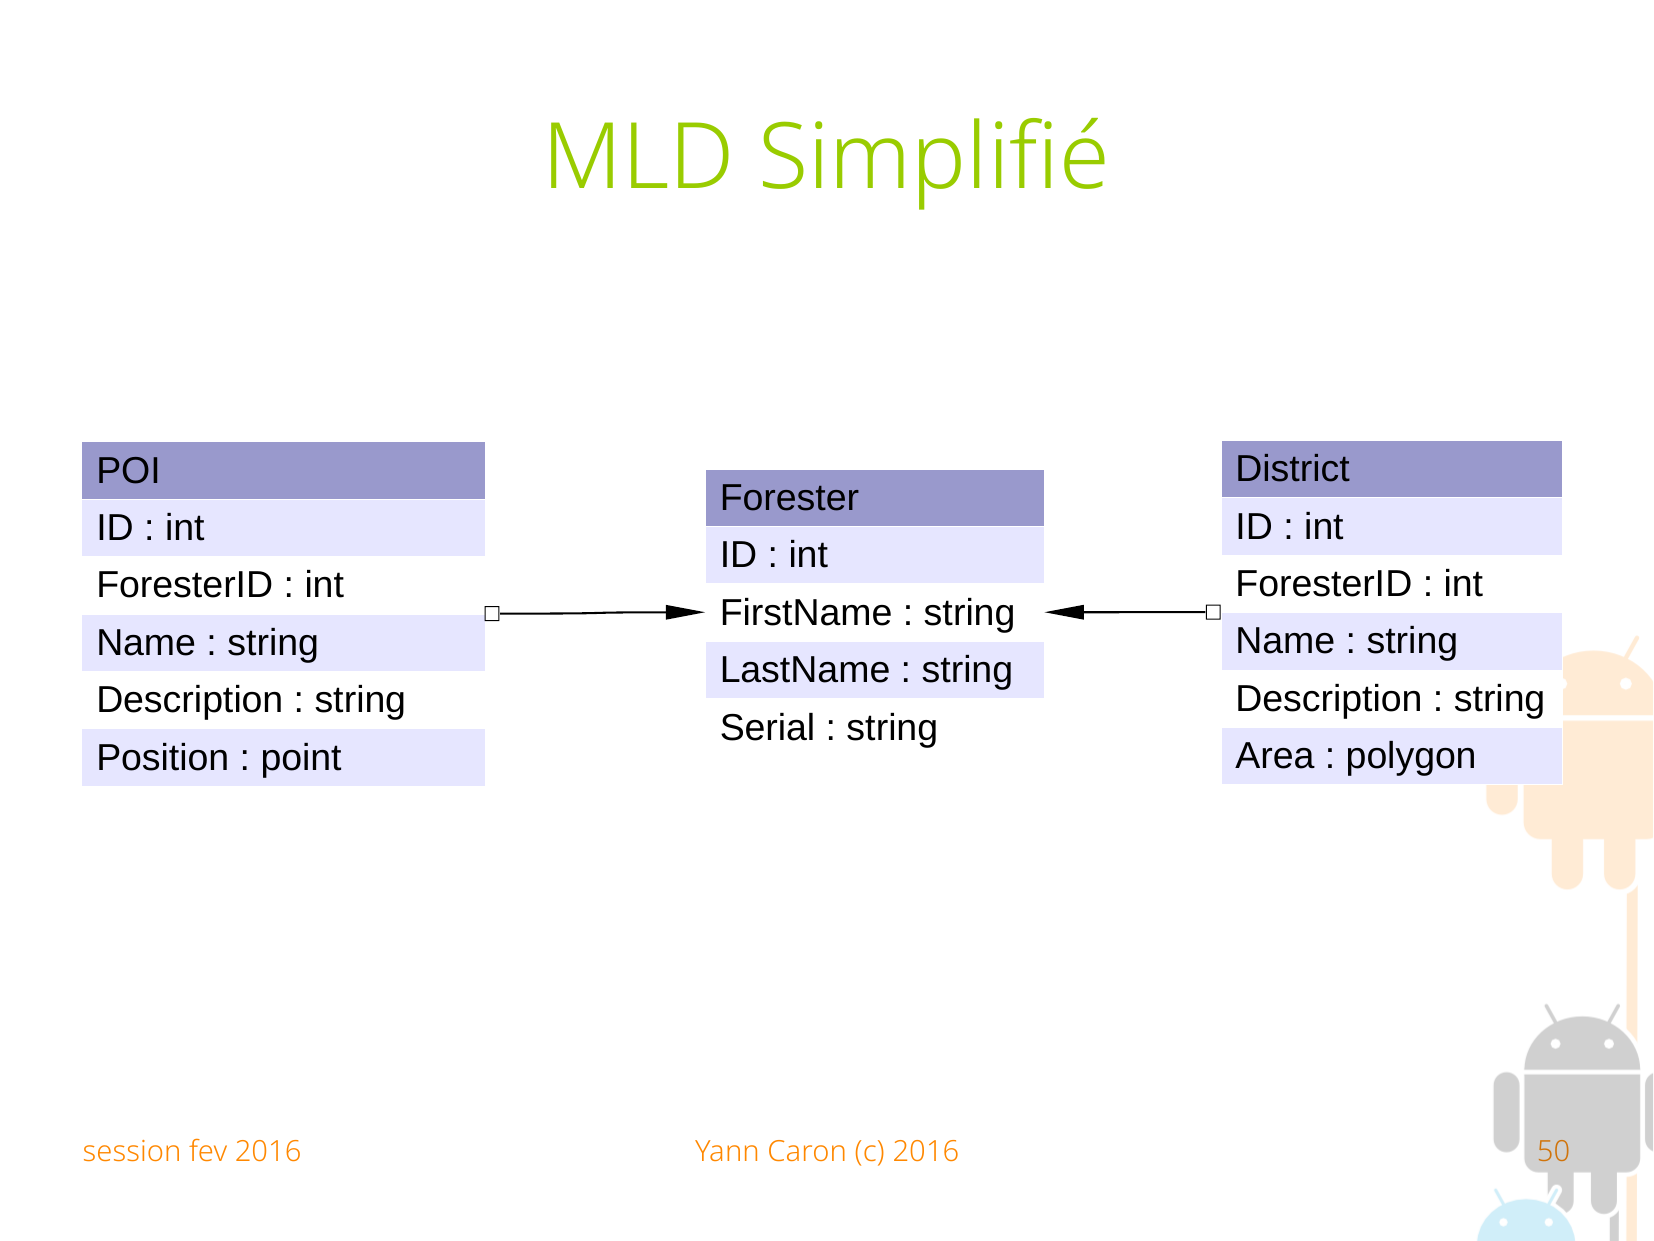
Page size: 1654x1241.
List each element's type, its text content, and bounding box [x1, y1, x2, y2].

table_header Forester [706, 470, 1044, 526]
table_cell Area : polygon [1222, 728, 1562, 784]
table_cell Name : string [1222, 613, 1562, 670]
table_header POI [82, 442, 485, 499]
picture [486, 608, 498, 620]
table_cell LastName : string [706, 642, 1044, 698]
table_header District [1222, 441, 1562, 497]
table_cell Description : string [82, 672, 485, 728]
table_cell Name : string [82, 615, 485, 671]
picture [1207, 606, 1219, 618]
table_cell ID : int [1222, 498, 1562, 555]
table_cell ForesterID : int [1222, 556, 1562, 612]
table_cell FirstName : string [706, 584, 1044, 641]
table_cell Serial : string [706, 699, 1044, 756]
table_cell ForesterID : int [82, 557, 485, 614]
table_cell Description : string [1222, 671, 1562, 727]
table_cell Position : point [82, 729, 485, 786]
table_cell ID : int [82, 500, 485, 556]
title MLD Simplifié [82, 49, 1571, 257]
picture [240, 423, 1654, 1241]
table_cell ID : int [706, 527, 1044, 583]
